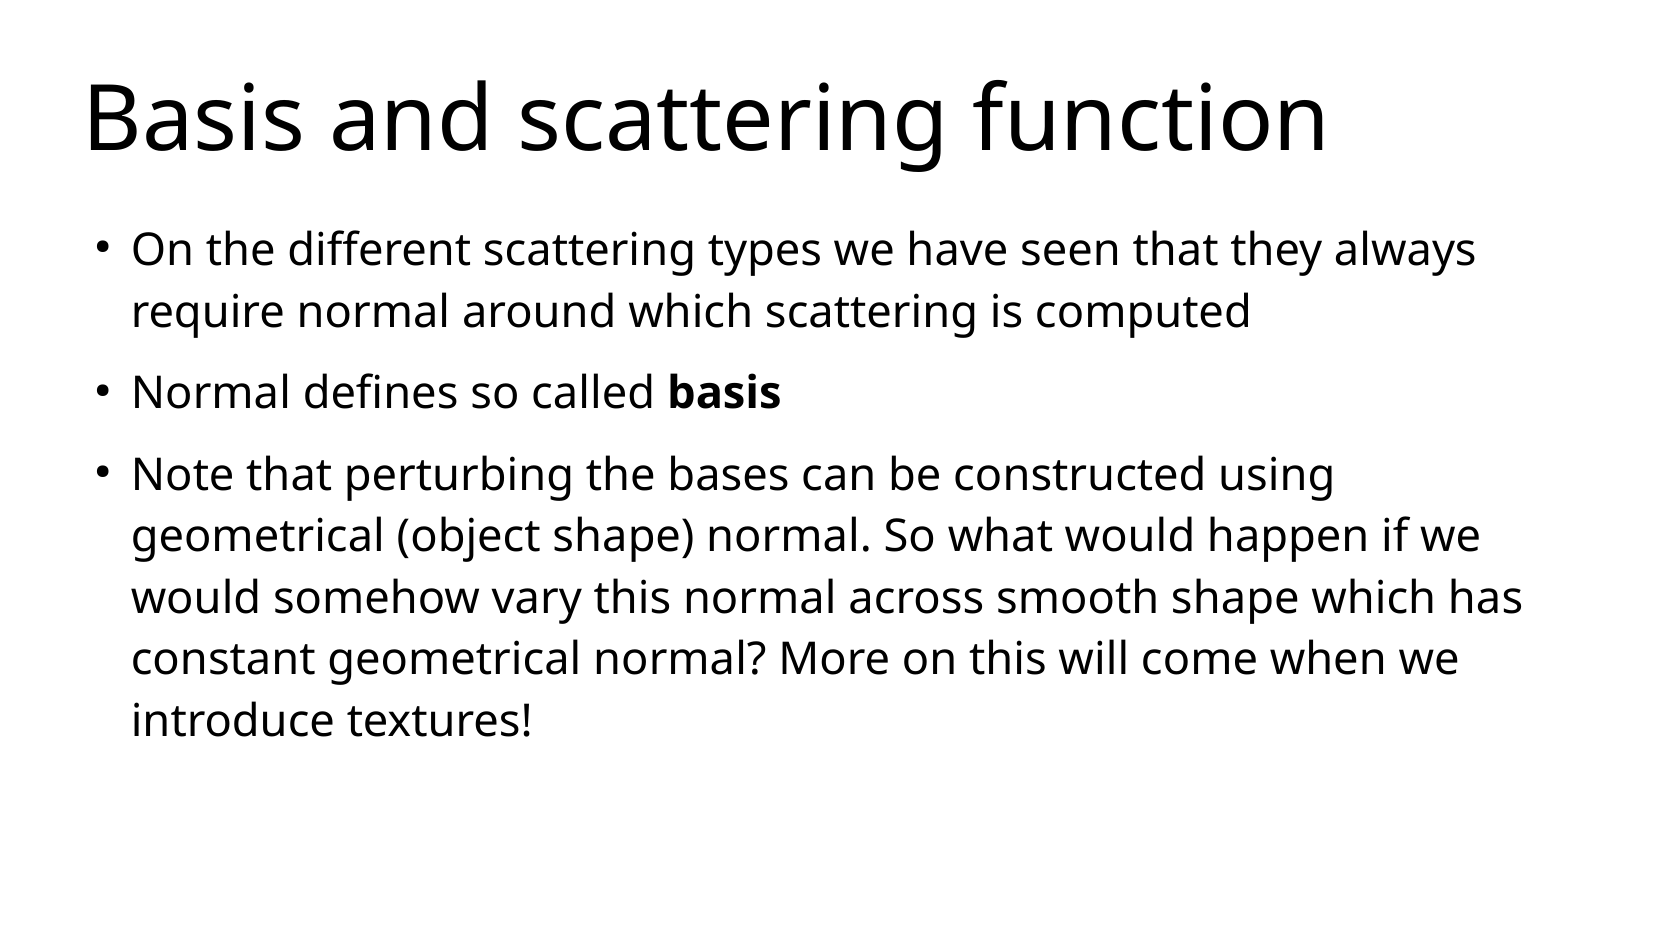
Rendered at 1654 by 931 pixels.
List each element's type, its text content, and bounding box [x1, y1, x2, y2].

list On the different scattering types we have seen that they always require normal around which scattering is computed Normal defines so called basis Note that perturbing the bases can be constructed using geometrical (object shape) normal. So what would happen if we would somehow vary this normal across smooth shape which has constant geometrical normal? More on this will come when we introduce textures! [82, 217, 1571, 758]
title Basis and scattering function [82, 37, 1571, 193]
